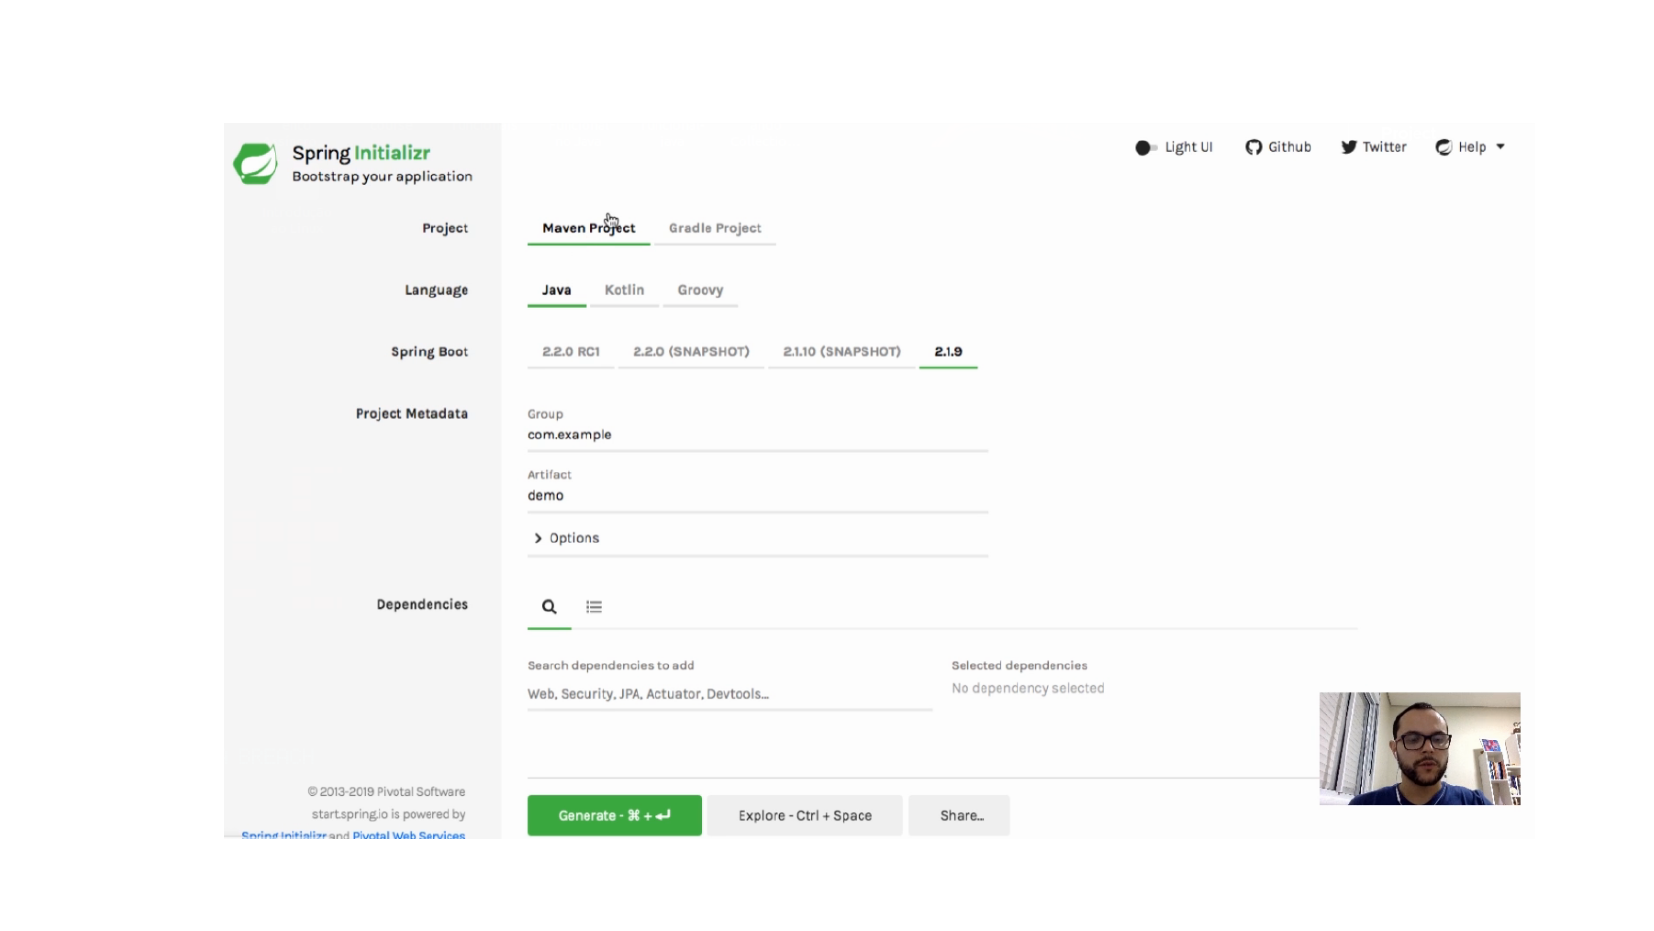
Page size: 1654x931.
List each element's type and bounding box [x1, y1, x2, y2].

picture [224, 123, 1535, 839]
